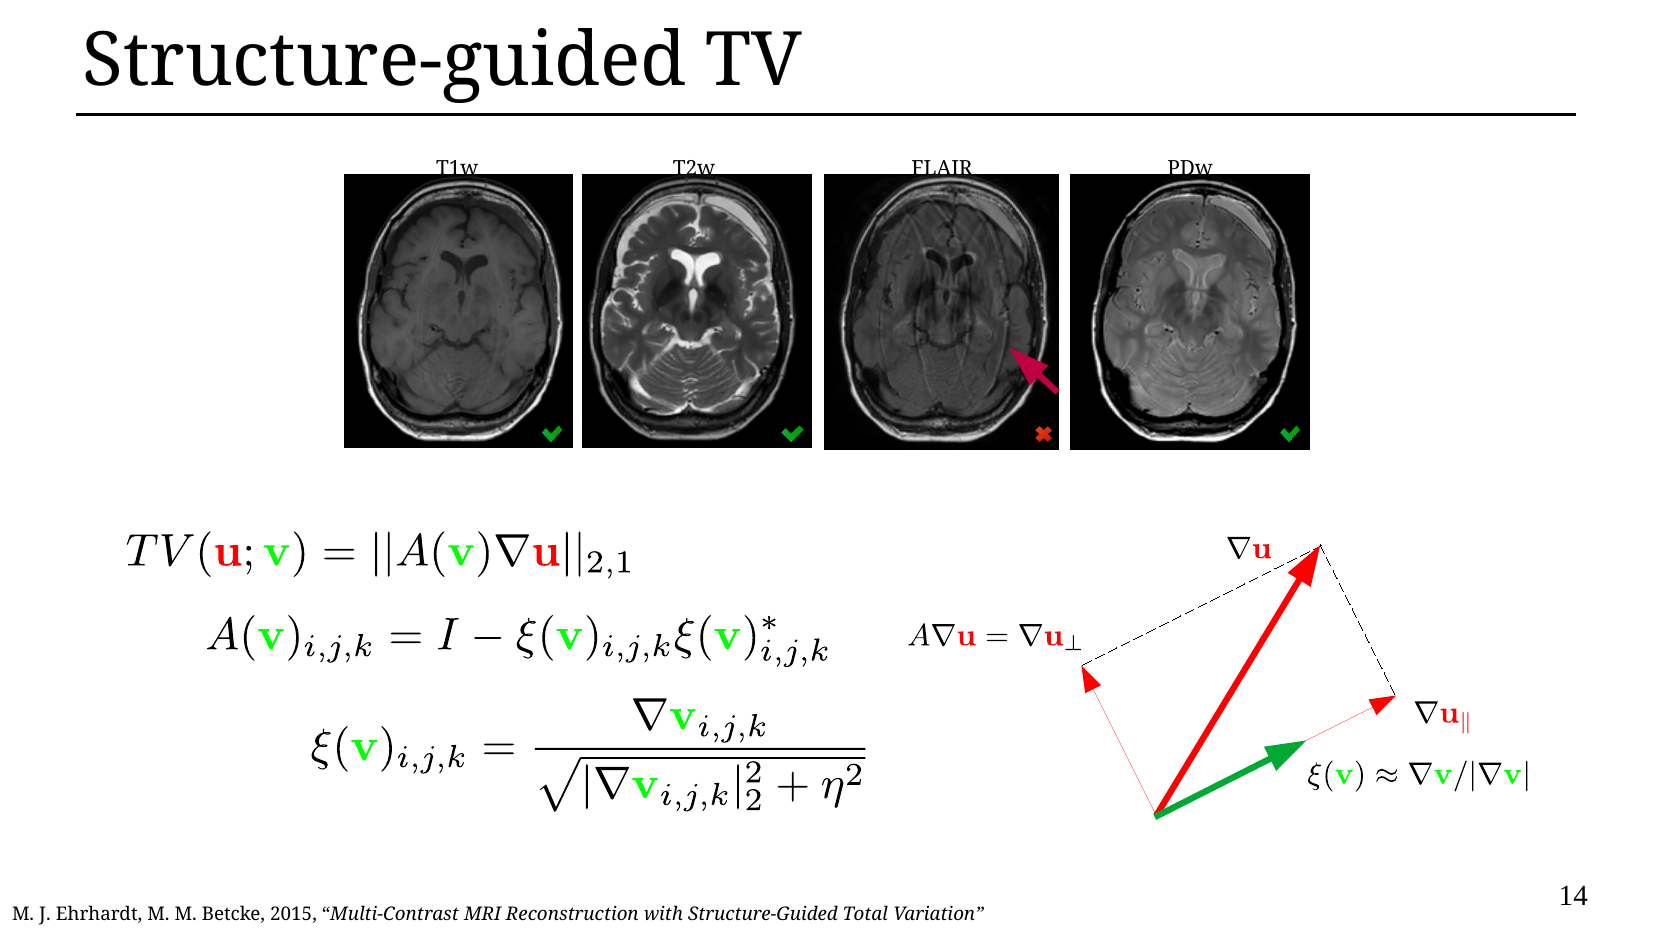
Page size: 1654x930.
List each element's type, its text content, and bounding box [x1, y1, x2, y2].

text_box T2w [580, 145, 808, 185]
picture [344, 174, 573, 448]
picture [205, 615, 828, 668]
text_box M. J. Ehrhardt, M. M. Betcke, 2015, “Multi-Contrast MRI Reconstruction with Structure-Guided Total Variation” [0, 892, 1333, 930]
picture [308, 696, 868, 814]
picture [1307, 760, 1528, 792]
text_box T1w [343, 145, 572, 185]
picture [907, 623, 1082, 651]
picture [582, 174, 812, 448]
title Structure-guided TV [82, 7, 1571, 106]
picture [125, 531, 631, 579]
text_box PDw [1076, 145, 1304, 185]
picture [1225, 536, 1271, 560]
picture [824, 174, 1059, 450]
picture [1070, 174, 1310, 450]
picture [1413, 701, 1469, 734]
text_box FLAIR [828, 145, 1056, 185]
